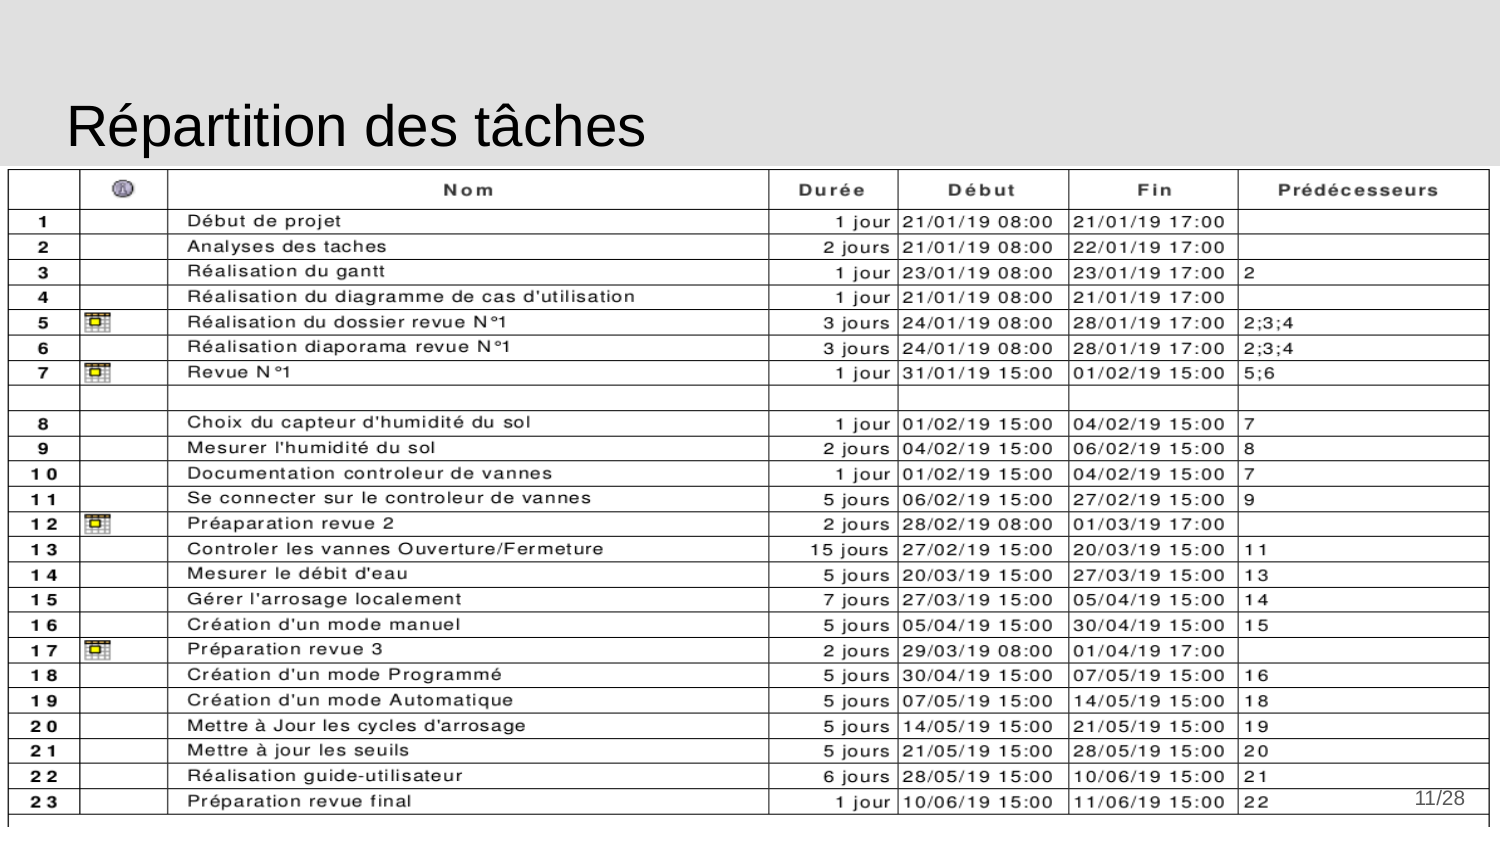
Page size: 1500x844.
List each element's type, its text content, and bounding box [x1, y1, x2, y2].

picture [0, 166, 1500, 827]
text_box <numéro>/28 [1389, 764, 1480, 830]
title Répartition des tâches [51, 72, 1449, 166]
